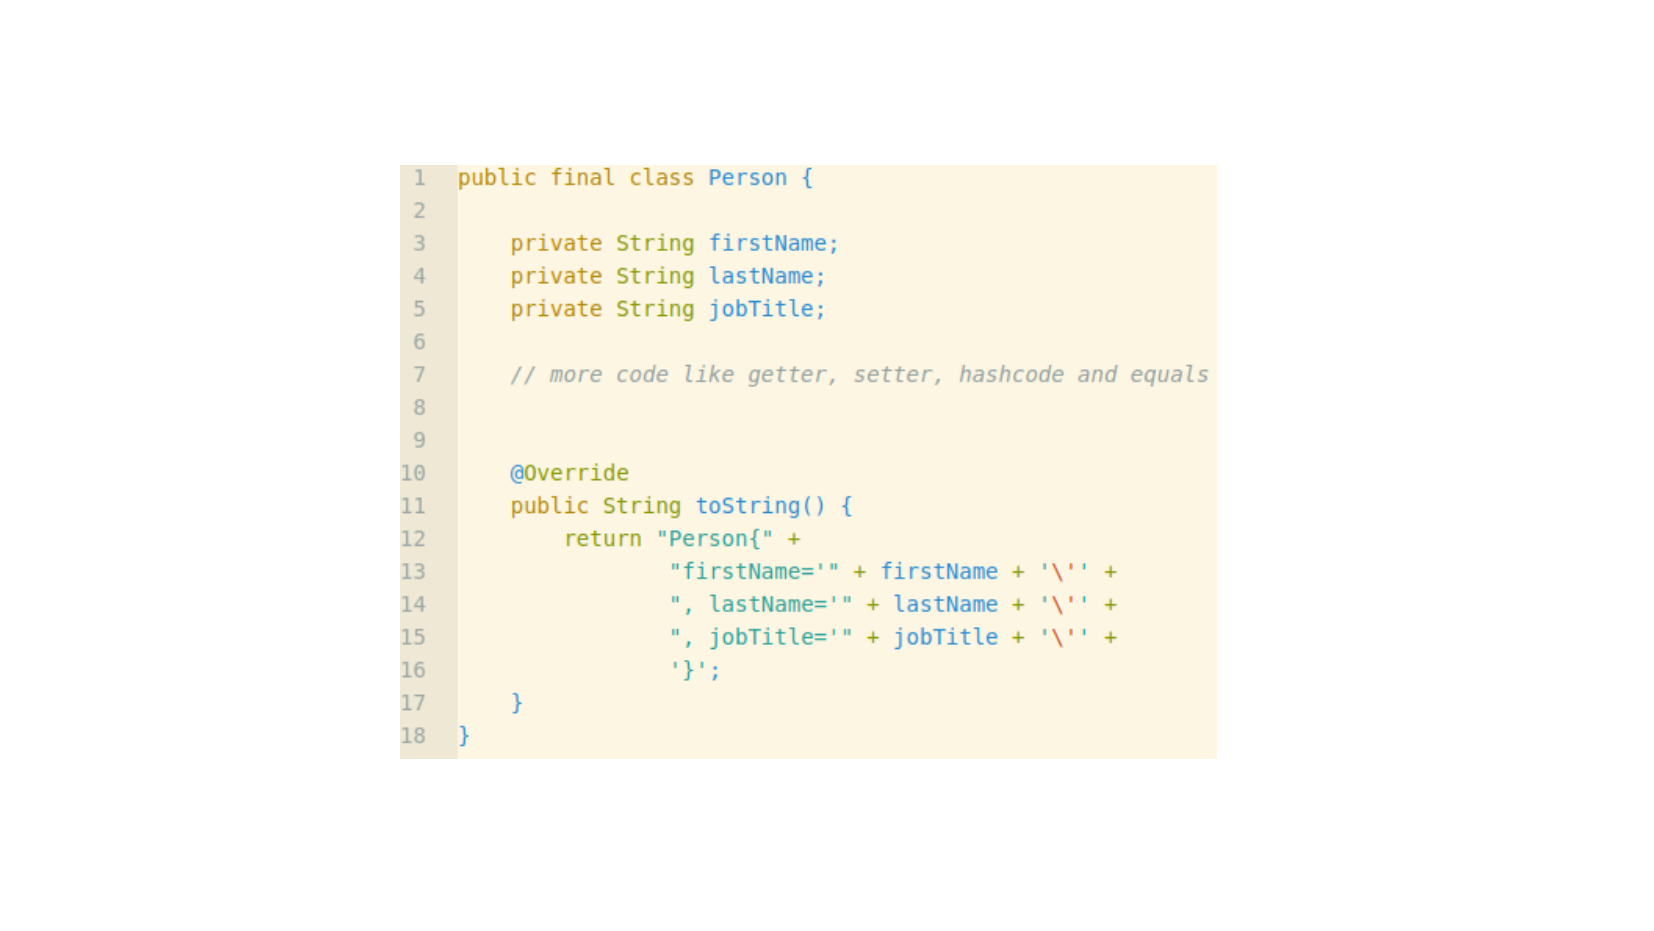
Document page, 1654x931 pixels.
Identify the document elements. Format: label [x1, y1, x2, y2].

picture [400, 165, 1217, 760]
